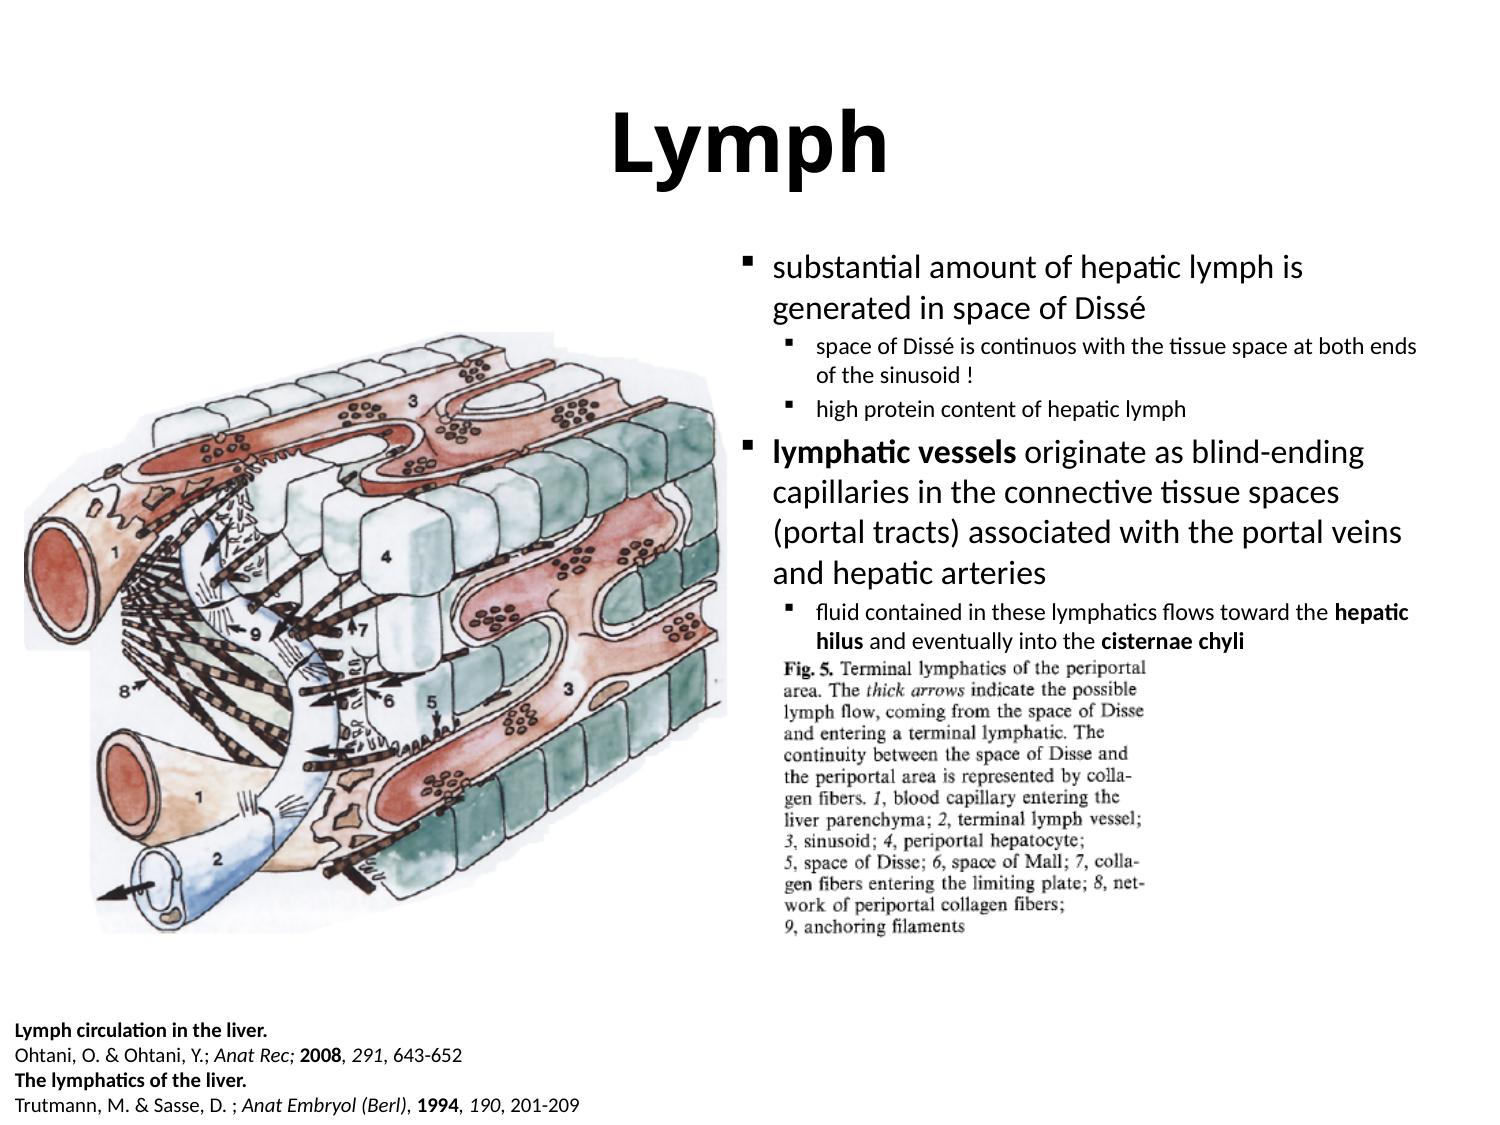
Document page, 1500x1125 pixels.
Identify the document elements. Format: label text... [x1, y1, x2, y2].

title Lymph [75, 45, 1425, 233]
text_box Lymph circulation in the liver. Ohtani, O. & Ohtani, Y.; Anat Rec; 2008, 291, 643-652 The lymphatics of the liver. Trutmann, M. & Sasse, D. ; Anat Embryol (Berl), 1994, 190, 201-209 [0, 1008, 613, 1124]
picture [24, 324, 1156, 950]
list substantial amount of hepatic lymph is generated in space of Dissé space of Dissé is continuos with the tissue space at both ends of the sinusoid ! high protein content of hepatic lymph lymphatic vessels originate as blind-ending capillaries in the connective tissue spaces (portal tracts) associated with the portal veins and hepatic arteries fluid contained in these lymphatics flows toward the hepatic hilus and eventually into the cisternae chyli [725, 237, 1438, 675]
